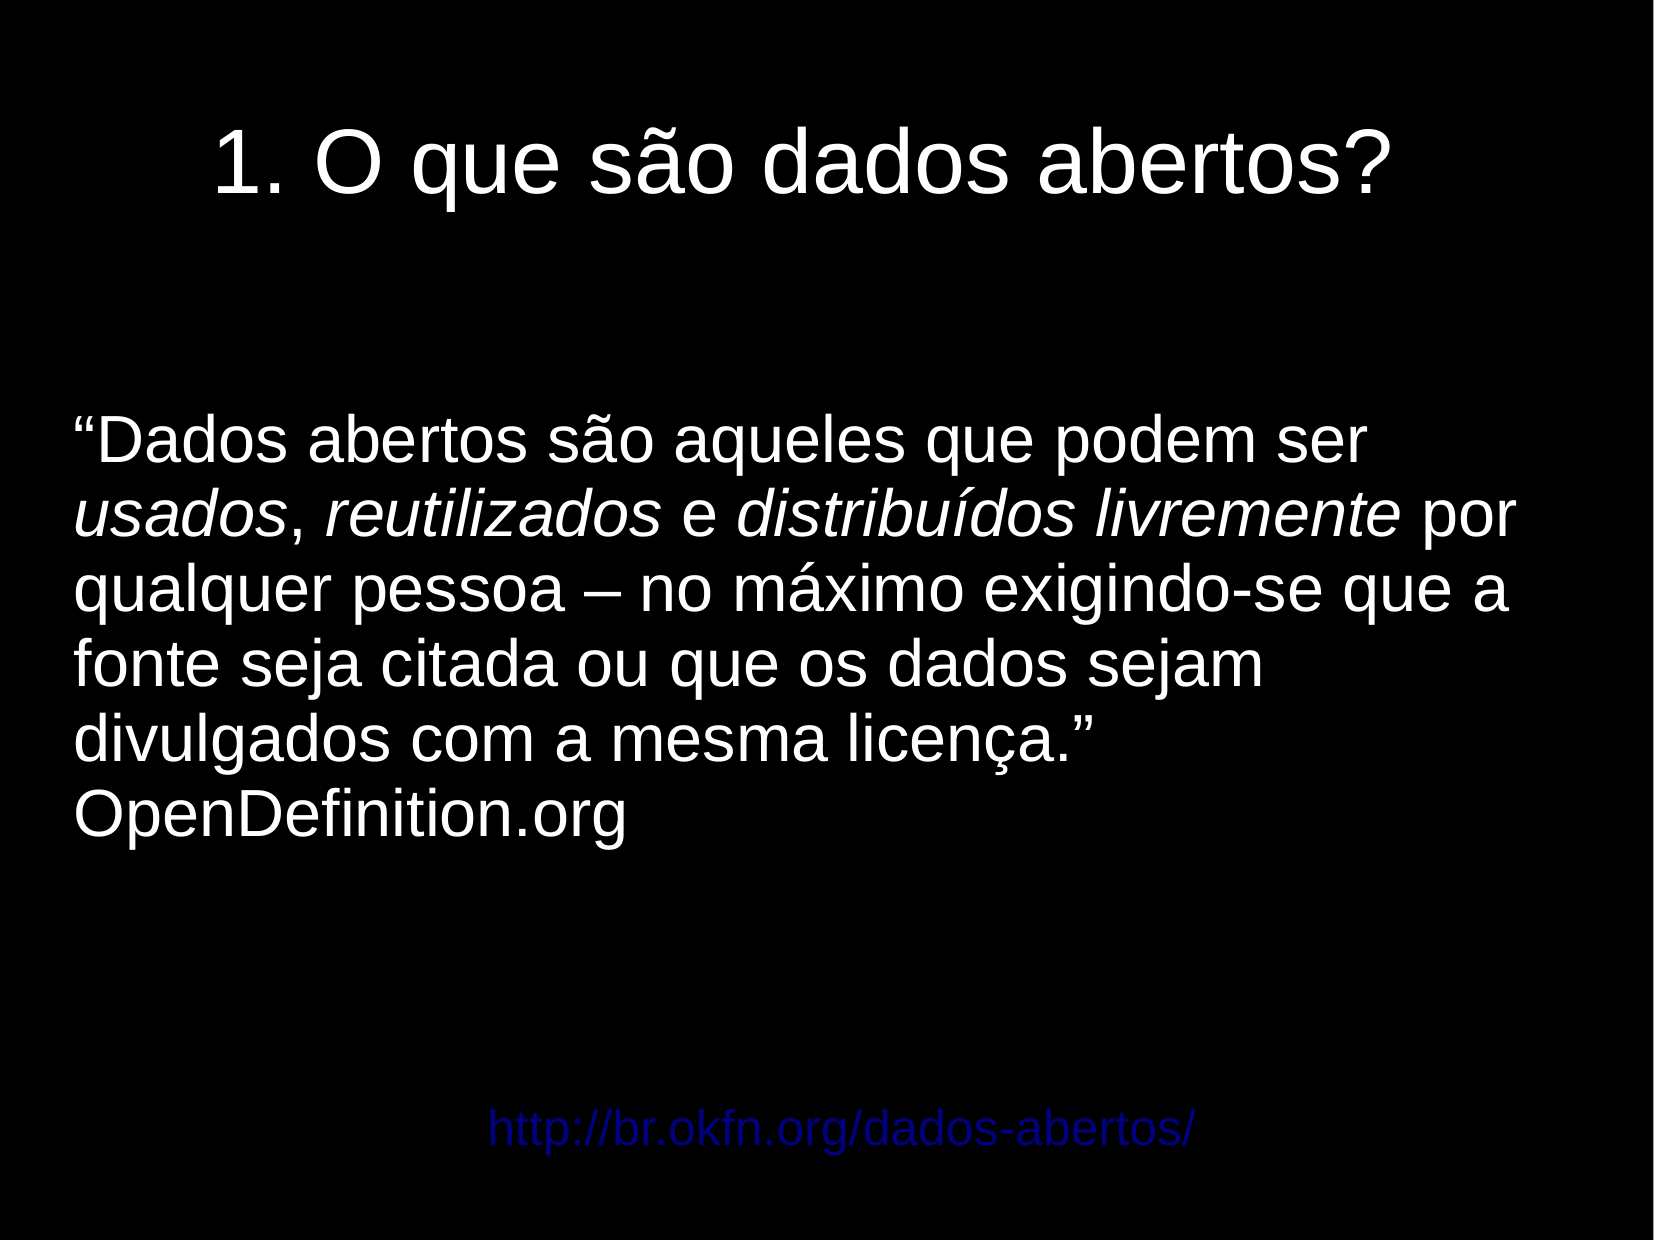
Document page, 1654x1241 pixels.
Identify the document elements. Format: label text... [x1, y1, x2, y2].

text_box http://br.okfn.org/dados-abertos/ [472, 1092, 1212, 1164]
title 1. O que são dados abertos? [59, 58, 1548, 266]
text_box “Dados abertos são aqueles que podem ser usados, reutilizados e distribuídos livremente por qualquer pessoa – no máximo exigindo-se que a fonte seja citada ou que os dados sejam divulgados com a mesma licença.” OpenDefinition.org [59, 394, 1565, 858]
